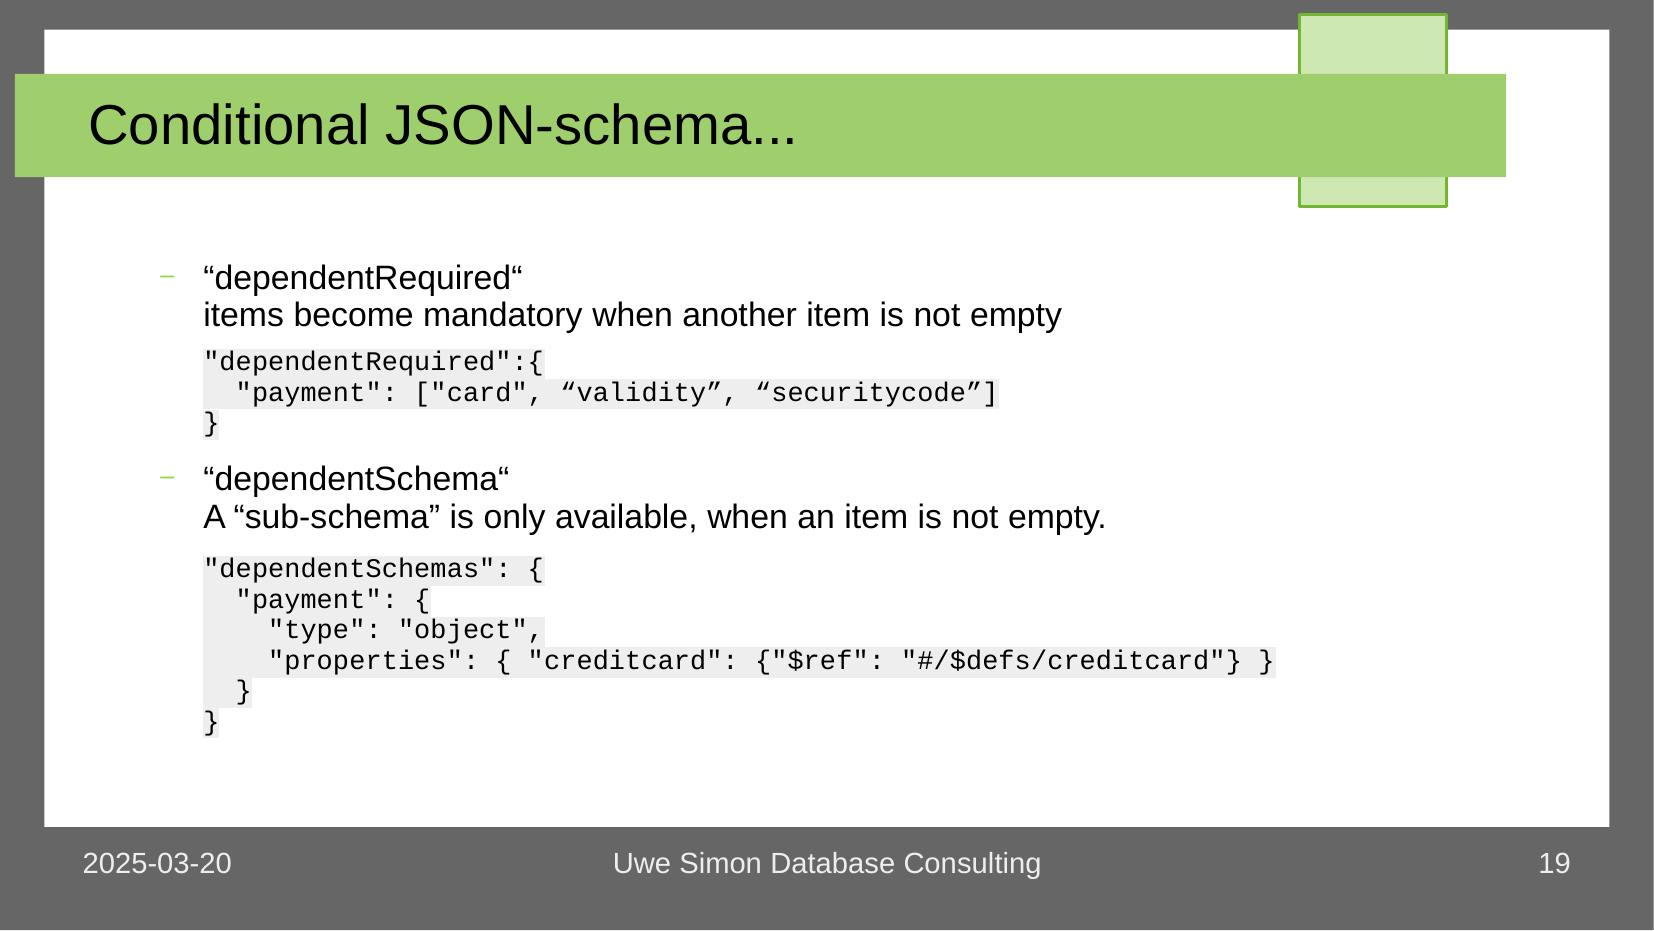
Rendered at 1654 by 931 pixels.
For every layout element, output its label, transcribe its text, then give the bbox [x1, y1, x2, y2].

title Conditional JSON-schema... [88, 73, 1506, 178]
list “dependentRequired“ items become mandatory when another item is not empty "dependentRequired":{ "payment": ["card", “validity”, “securitycode”] } “dependentSchema“ A “sub-schema” is only available, when an item is not empty. "dependentSchemas": { "payment": { "type": "object", "properties": { "creditcard": {"$ref": "#/$defs/creditcard"} } } } [88, 206, 1565, 739]
